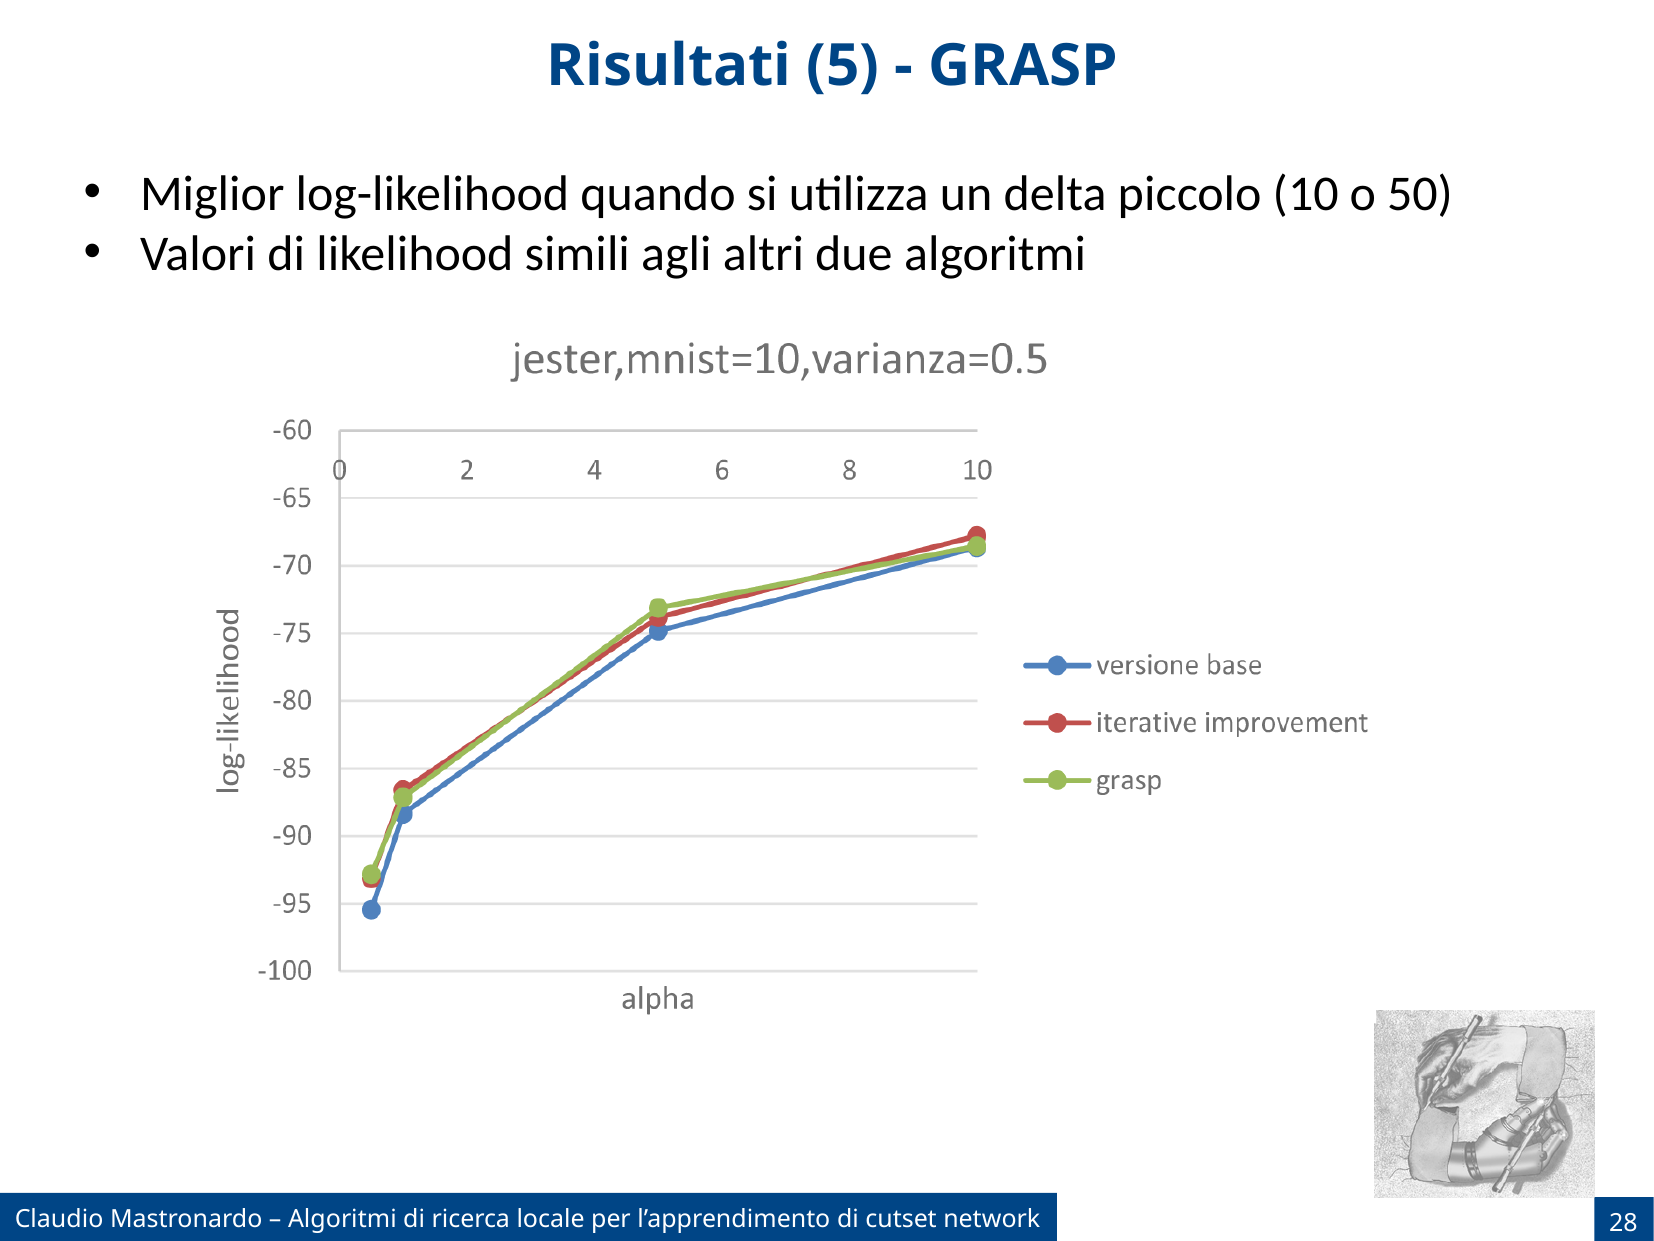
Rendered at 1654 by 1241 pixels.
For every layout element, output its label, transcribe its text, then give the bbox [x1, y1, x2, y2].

text_box Miglior log-likelihood quando si utilizza un delta piccolo (10 o 50) Valori di likelihood simili agli altri due algoritmi [68, 153, 1597, 290]
title Risultati (5) - GRASP [41, 17, 1625, 107]
chart [203, 336, 1377, 1023]
